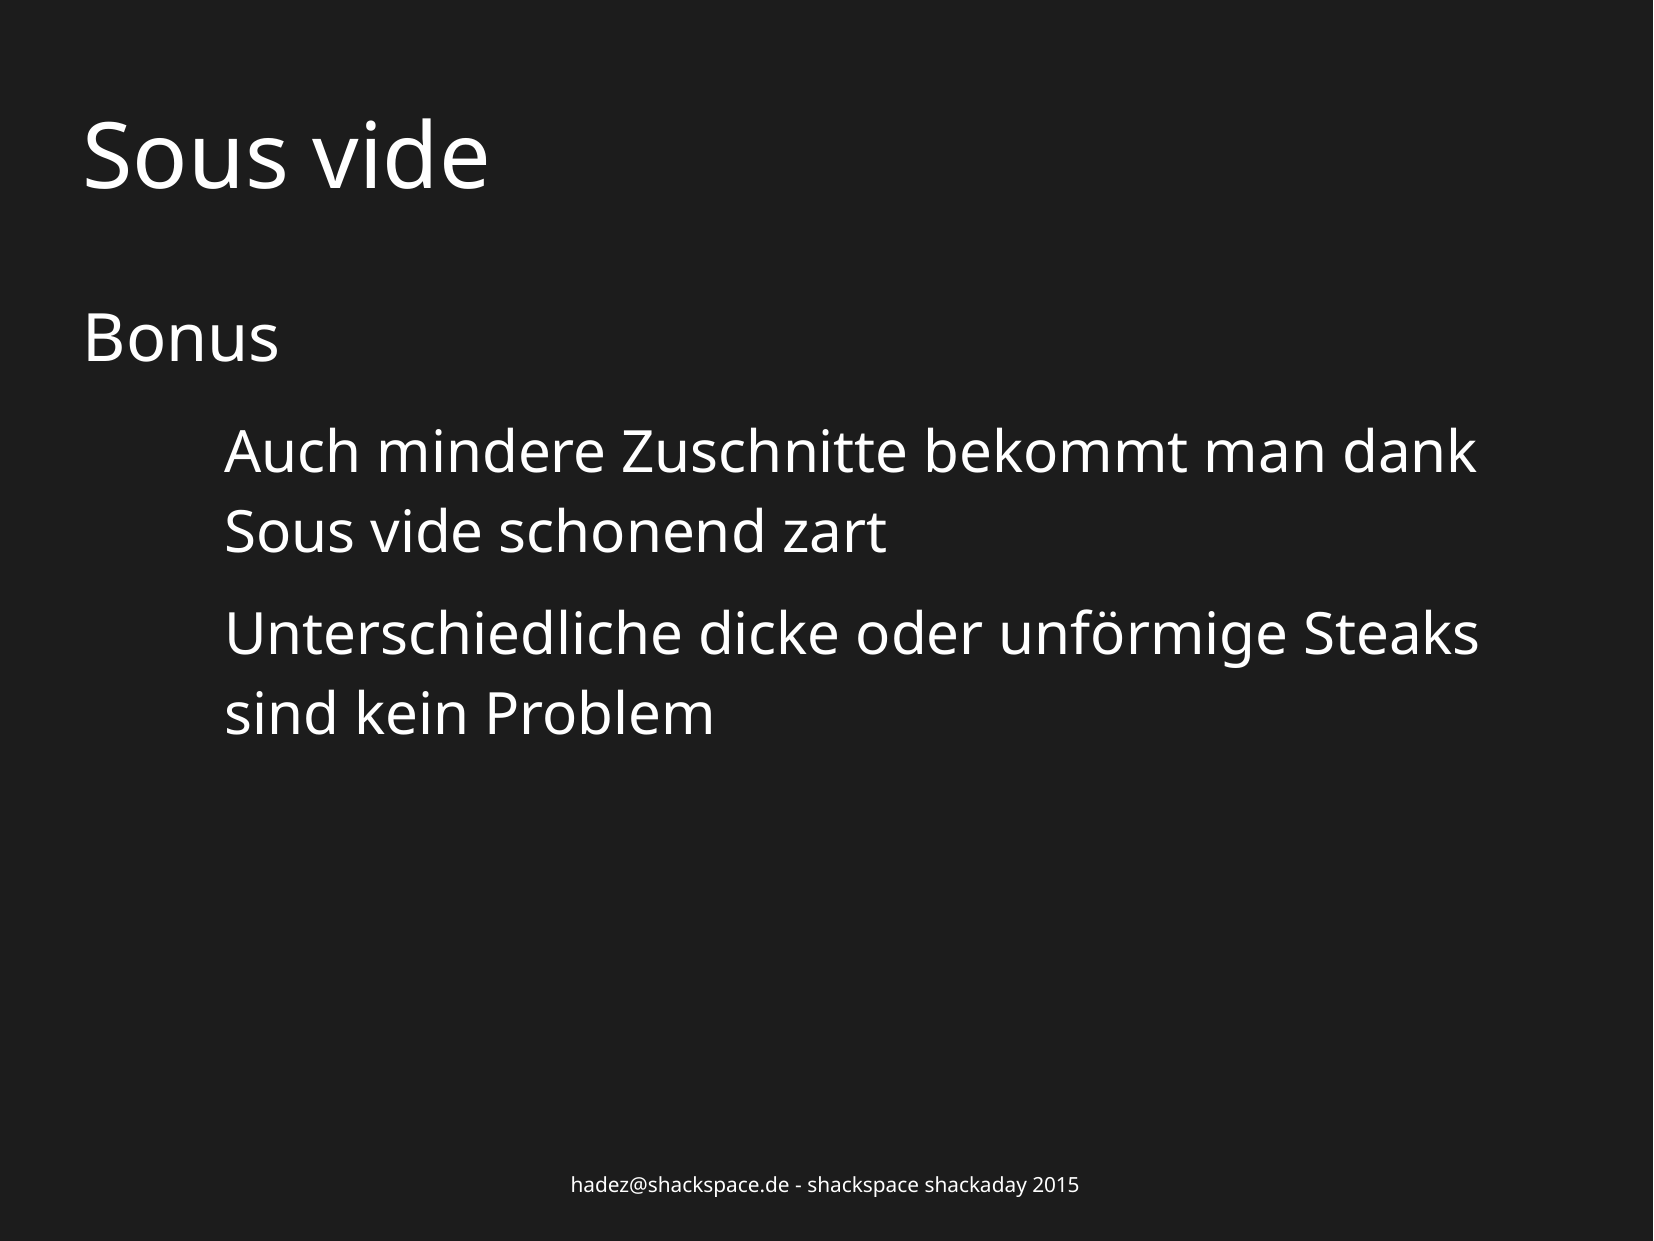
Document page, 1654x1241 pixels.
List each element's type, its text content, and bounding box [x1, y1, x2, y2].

list Bonus Auch mindere Zuschnitte bekommt man dank Sous vide schonend zart Unterschiedliche dicke oder unförmige Steaks sind kein Problem [82, 290, 1571, 1141]
title Sous vide [82, 49, 1571, 257]
